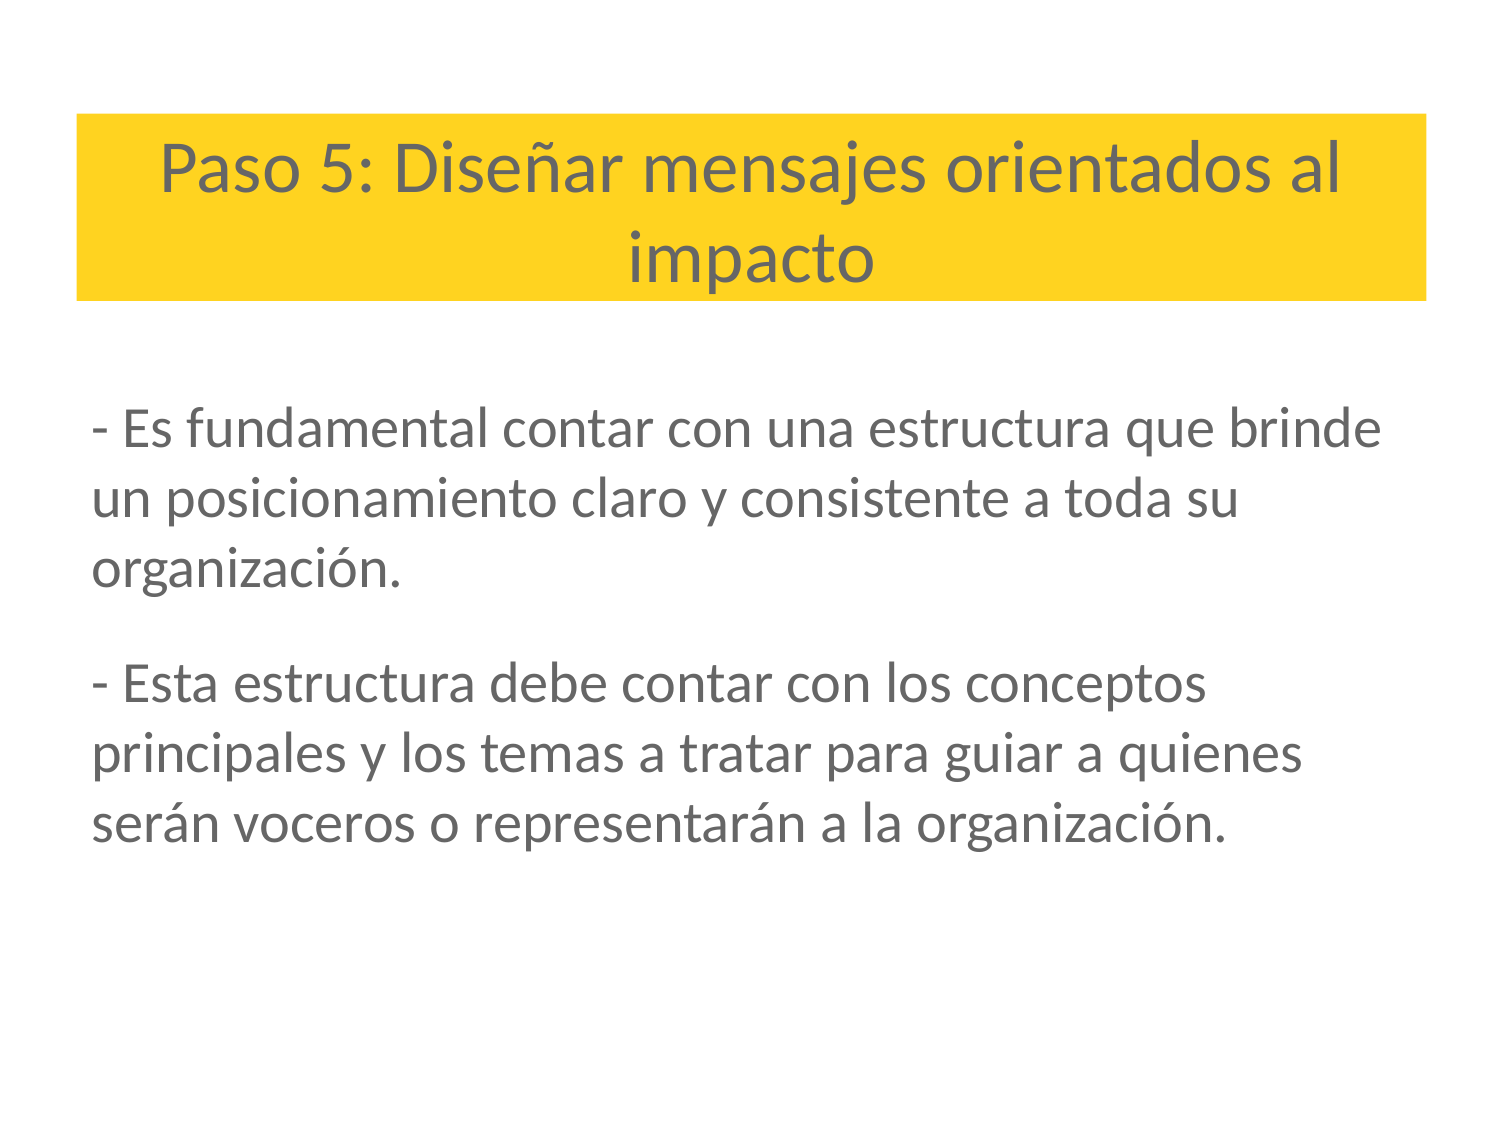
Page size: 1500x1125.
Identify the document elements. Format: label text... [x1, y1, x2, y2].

text_box Paso 5: Diseñar mensajes orientados al impacto [76, 113, 1427, 301]
text_box - Es fundamental contar con una estructura que brinde un posicionamiento claro y consistente a toda su organización. - Esta estructura debe contar con los conceptos principales y los temas a tratar para guiar a quienes serán voceros o representarán a la organización. [76, 381, 1427, 988]
